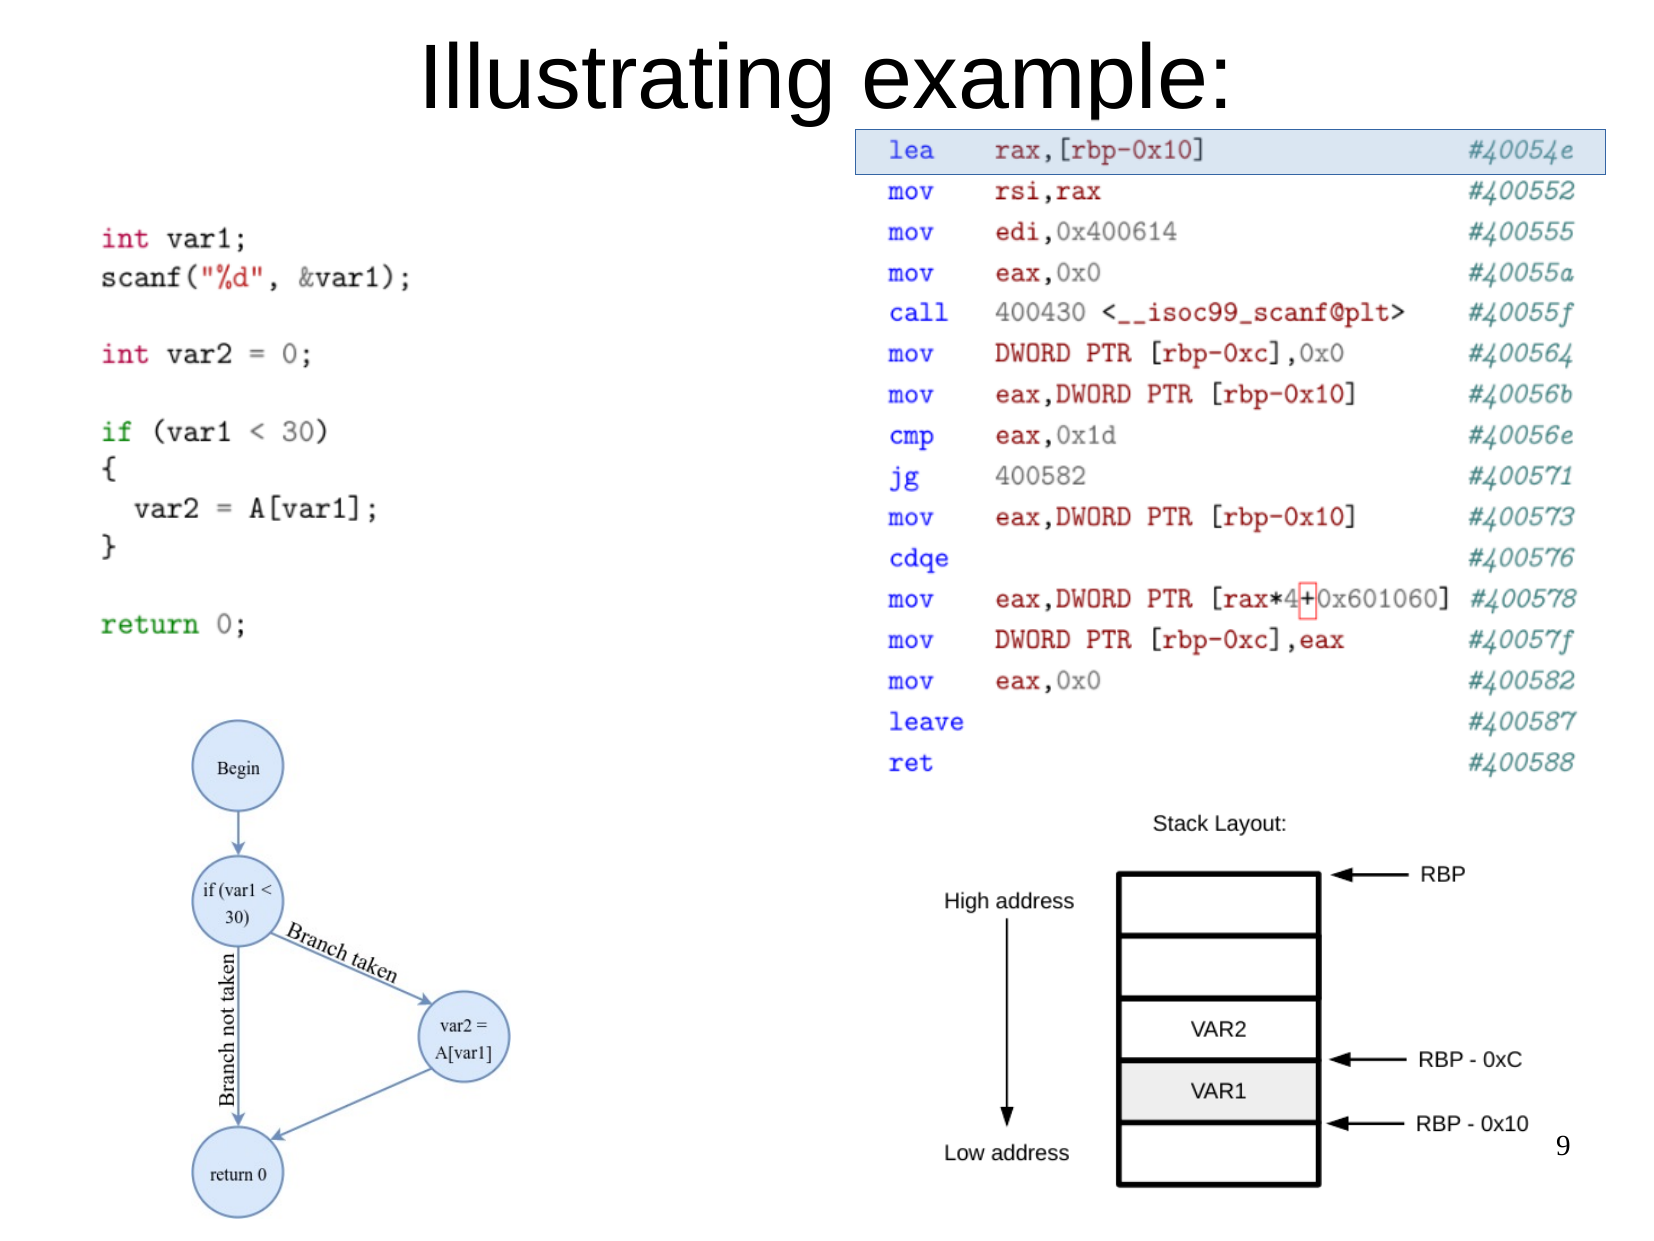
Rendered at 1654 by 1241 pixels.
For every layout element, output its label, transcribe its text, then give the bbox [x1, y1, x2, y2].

picture [0, 104, 1622, 1241]
title Illustrating example: [82, 0, 1571, 104]
text_box [855, 129, 1606, 175]
